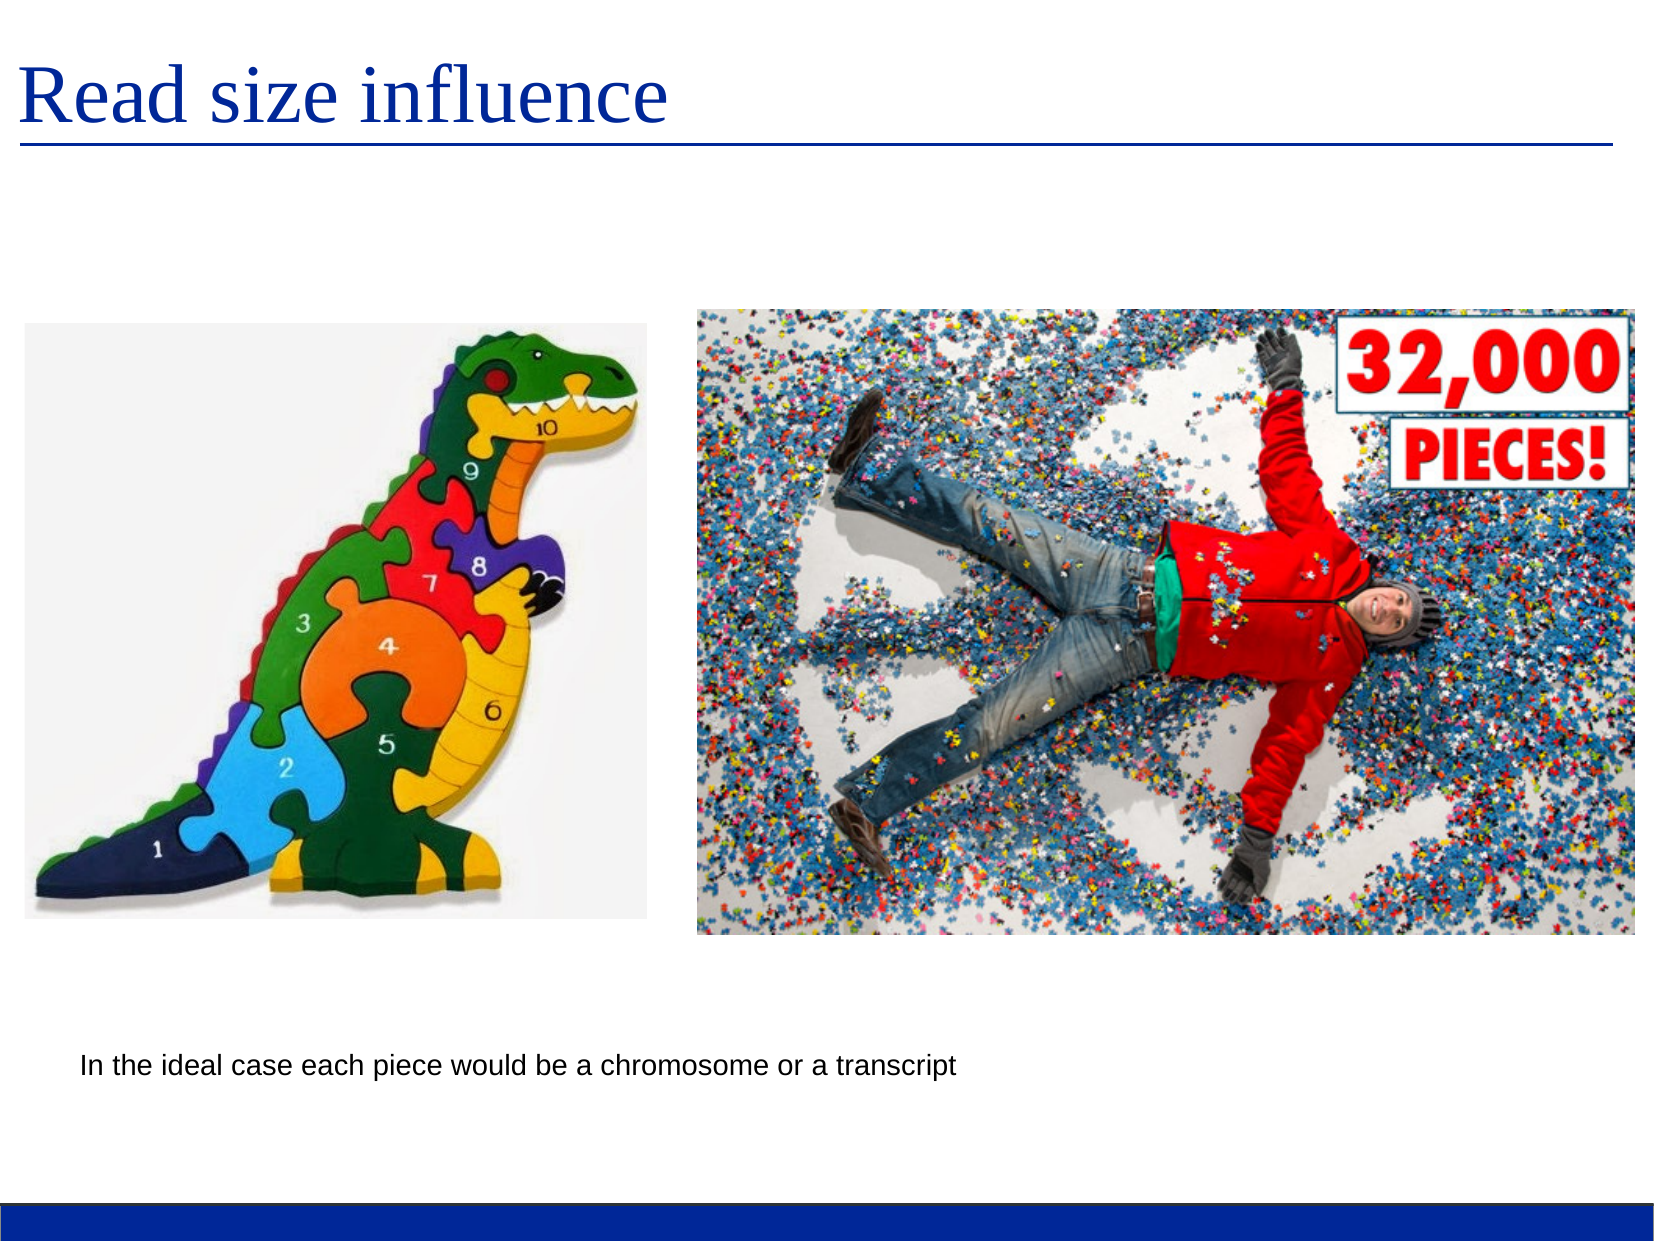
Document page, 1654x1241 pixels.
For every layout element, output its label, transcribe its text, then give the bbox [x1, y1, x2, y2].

picture [24, 323, 647, 919]
text_box In the ideal case each piece would be a chromosome or a transcript [64, 1041, 973, 1090]
title Read size influence [17, 0, 1589, 198]
picture [697, 309, 1635, 935]
